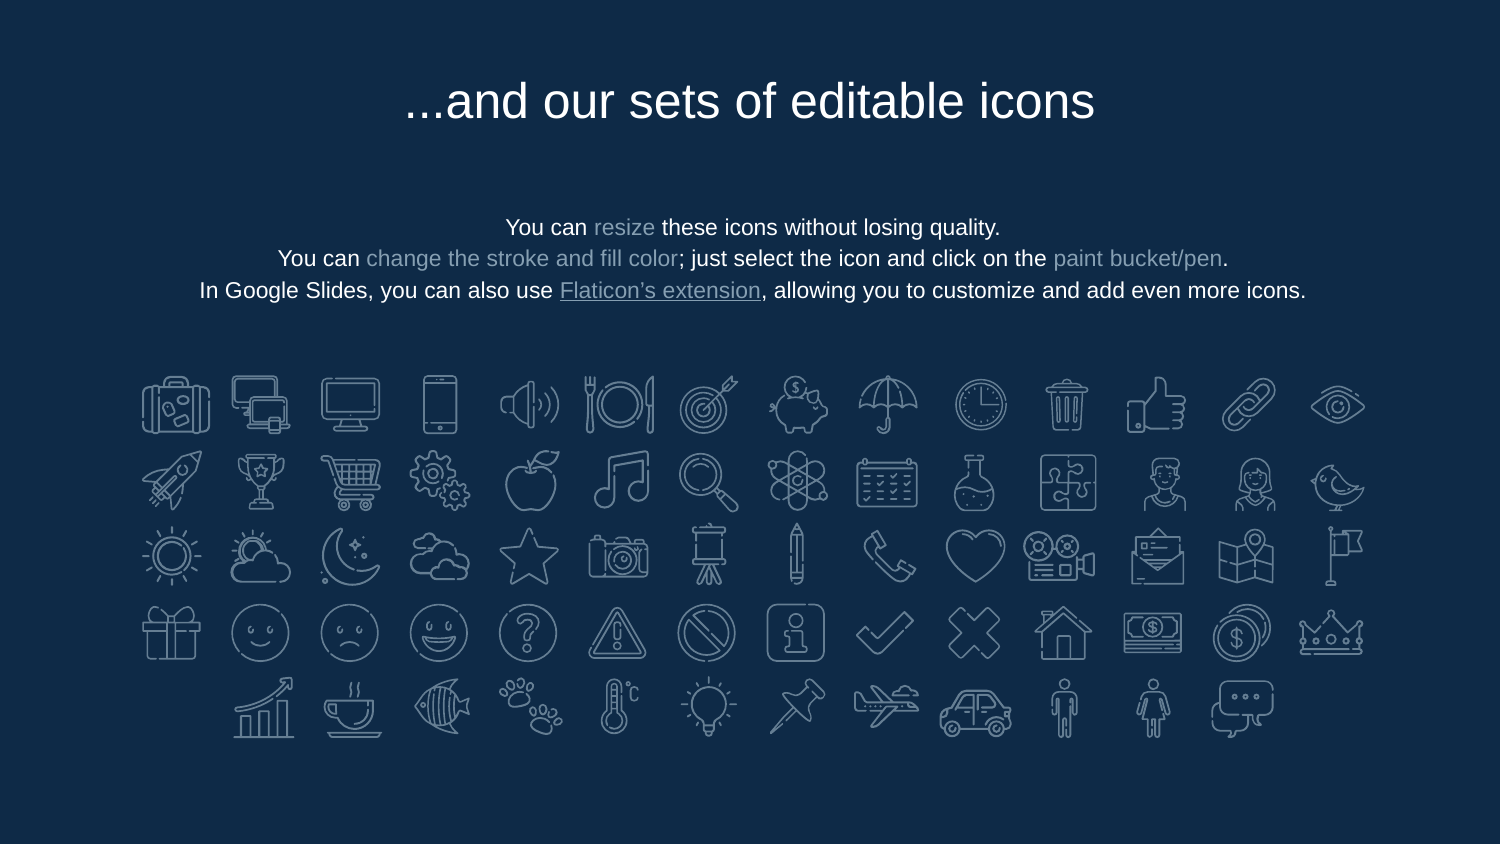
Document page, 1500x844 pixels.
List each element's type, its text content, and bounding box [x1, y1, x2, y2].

text_box [1310, 390, 1366, 424]
text_box You can resize these icons without losing quality. You can change the stroke and fill color; just select the icon and click on the paint bucket/pen. In Google Slides, you can also use Flaticon’s extension, allowing you to customize and add even more icons. [135, 193, 1371, 318]
text_box [1211, 693, 1274, 739]
text_box [266, 625, 274, 634]
text_box [625, 681, 639, 702]
text_box [683, 618, 721, 656]
text_box [691, 522, 727, 542]
text_box [1253, 693, 1260, 700]
text_box [191, 566, 198, 572]
text_box [856, 611, 914, 655]
text_box [1040, 454, 1097, 511]
title ...and our sets of editable icons [171, 53, 1328, 133]
text_box [1064, 396, 1070, 423]
text_box [422, 469, 440, 485]
text_box [156, 530, 162, 538]
text_box [584, 375, 596, 434]
text_box [645, 375, 654, 434]
text_box [231, 375, 291, 435]
text_box [1310, 464, 1365, 512]
text_box [1045, 378, 1089, 431]
text_box [320, 603, 379, 663]
text_box [1231, 693, 1238, 700]
text_box [250, 641, 271, 647]
text_box [593, 450, 649, 509]
text_box [529, 703, 563, 736]
text_box [409, 450, 471, 511]
text_box [891, 684, 919, 697]
text_box [152, 536, 192, 576]
text_box [1135, 422, 1142, 429]
text_box [1221, 377, 1276, 432]
text_box [498, 603, 558, 663]
text_box [1023, 531, 1095, 581]
text_box [320, 455, 381, 512]
text_box [550, 386, 560, 423]
text_box [1123, 612, 1182, 654]
text_box [863, 529, 917, 583]
text_box [505, 450, 560, 512]
text_box [323, 699, 374, 730]
text_box [414, 678, 470, 735]
text_box [356, 681, 360, 698]
text_box [1298, 609, 1364, 656]
text_box [145, 540, 153, 546]
text_box [1325, 633, 1337, 645]
text_box [770, 678, 826, 735]
text_box [588, 534, 649, 578]
text_box [230, 529, 292, 583]
text_box [409, 532, 470, 581]
text_box [707, 610, 730, 648]
text_box [1140, 542, 1148, 550]
text_box [1325, 526, 1363, 586]
text_box [1058, 678, 1071, 690]
text_box [234, 676, 293, 713]
text_box [1242, 693, 1249, 700]
text_box [1218, 528, 1274, 584]
text_box [1055, 396, 1061, 423]
text_box [156, 575, 162, 583]
text_box [769, 375, 828, 434]
text_box [231, 603, 290, 663]
text_box [427, 467, 439, 480]
text_box [326, 731, 383, 738]
text_box [1312, 637, 1320, 645]
text_box [182, 530, 188, 538]
text_box [1072, 396, 1078, 423]
text_box [686, 686, 727, 737]
text_box [1235, 457, 1276, 512]
text_box [321, 377, 381, 432]
text_box [677, 603, 736, 662]
text_box [142, 605, 201, 660]
text_box [498, 677, 535, 708]
text_box [613, 459, 650, 502]
text_box [348, 538, 362, 552]
text_box [1342, 637, 1350, 645]
text_box [141, 450, 203, 511]
text_box [544, 392, 551, 417]
text_box [1136, 678, 1171, 739]
text_box [955, 378, 1007, 431]
text_box [237, 453, 285, 510]
text_box [767, 450, 829, 511]
text_box [509, 536, 559, 585]
text_box [339, 641, 360, 647]
text_box [349, 681, 353, 698]
text_box [692, 538, 727, 586]
text_box [145, 566, 153, 572]
text_box [858, 375, 918, 435]
text_box [142, 375, 211, 435]
text_box [409, 603, 468, 663]
text_box [321, 527, 381, 586]
text_box [939, 689, 1012, 738]
text_box [854, 685, 920, 728]
text_box [336, 625, 344, 634]
text_box [679, 375, 739, 434]
text_box [1127, 376, 1187, 433]
text_box [1212, 603, 1272, 663]
text_box [321, 577, 329, 585]
text_box [356, 625, 363, 634]
text_box [856, 457, 918, 508]
text_box [499, 527, 534, 570]
text_box [361, 552, 368, 560]
text_box [948, 606, 1001, 660]
text_box [425, 462, 444, 479]
text_box [500, 380, 535, 429]
text_box [588, 606, 647, 659]
text_box [182, 574, 188, 582]
text_box [790, 522, 804, 585]
text_box [766, 603, 825, 662]
text_box [538, 398, 543, 411]
text_box [190, 540, 198, 546]
text_box [679, 452, 739, 513]
text_box [600, 678, 628, 735]
text_box [945, 529, 1006, 583]
text_box [953, 454, 995, 512]
text_box [1211, 680, 1274, 718]
text_box [1321, 385, 1353, 394]
text_box [792, 381, 799, 394]
text_box [1131, 527, 1185, 585]
text_box [233, 699, 295, 739]
text_box [423, 375, 458, 435]
text_box [1144, 457, 1186, 512]
text_box [1051, 691, 1078, 739]
text_box [596, 381, 644, 429]
text_box [247, 625, 254, 634]
text_box [692, 610, 710, 632]
text_box [1034, 605, 1093, 660]
